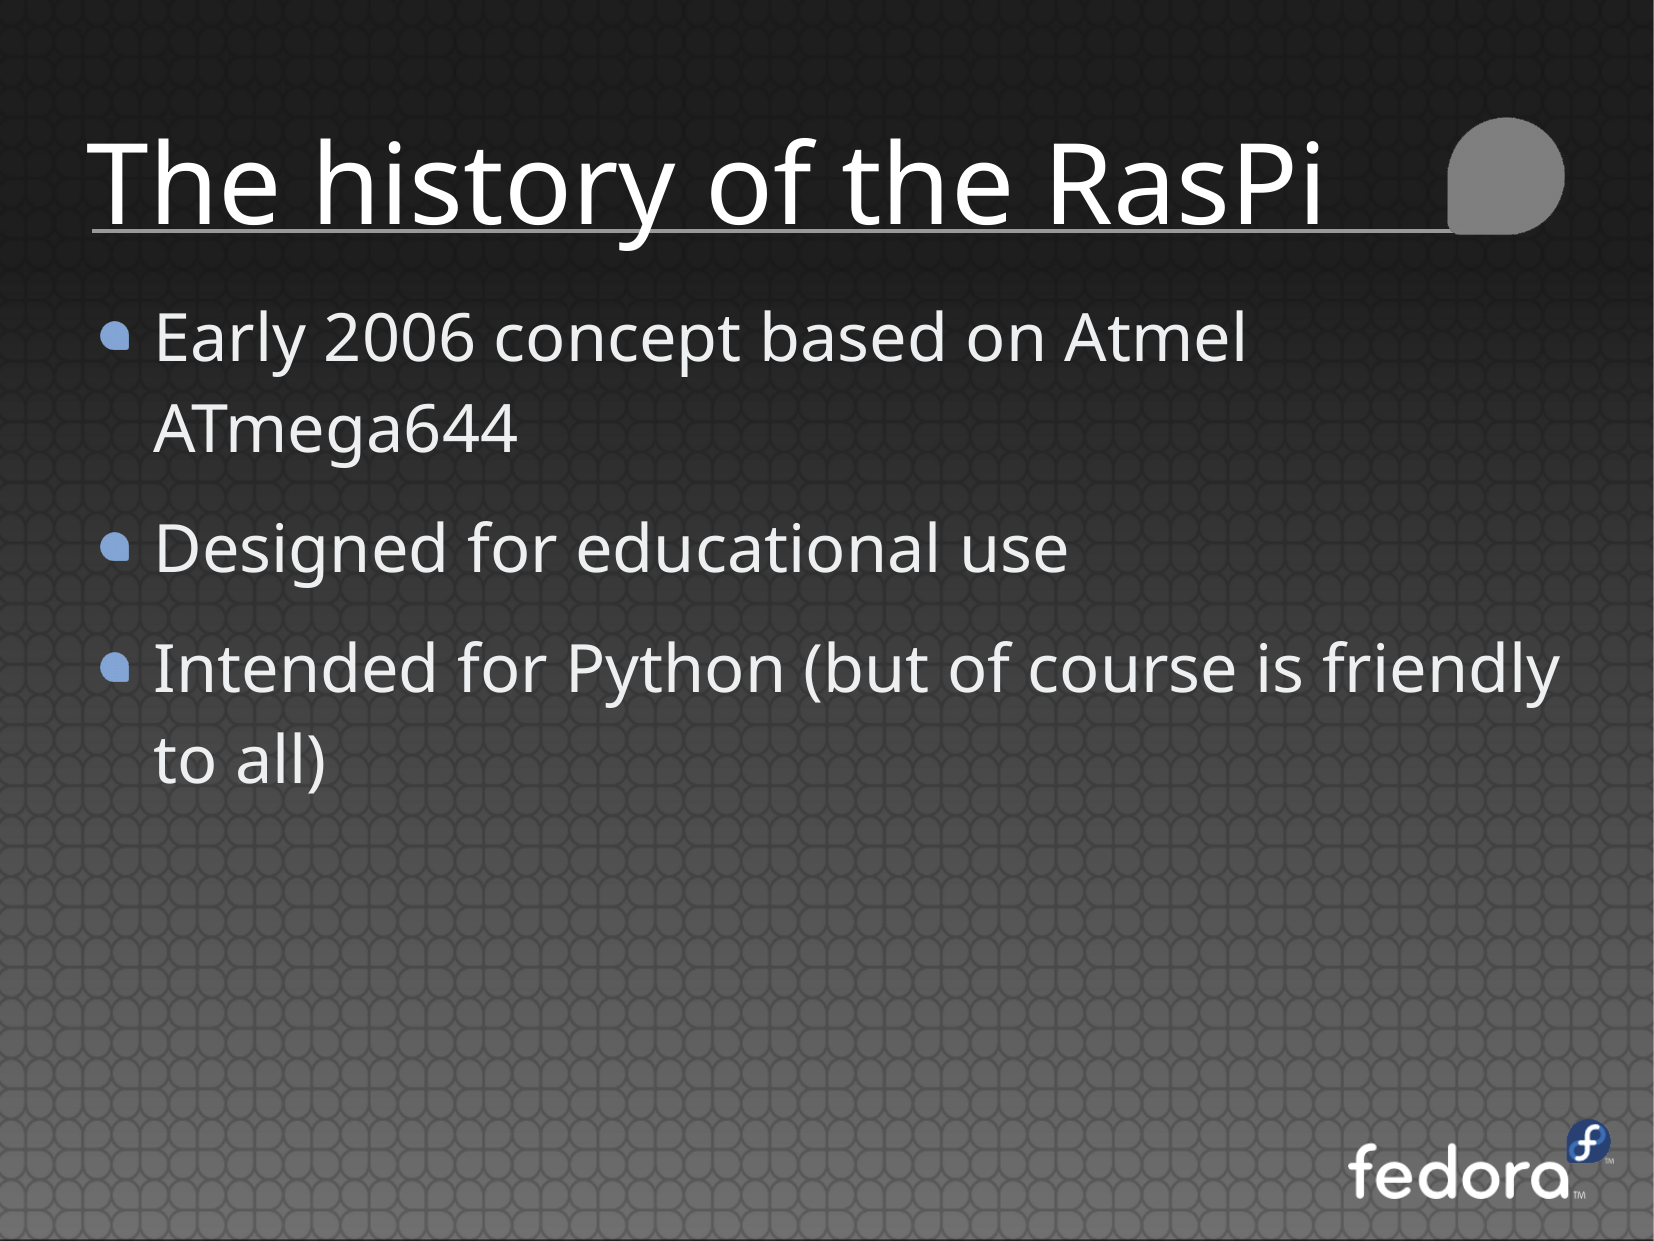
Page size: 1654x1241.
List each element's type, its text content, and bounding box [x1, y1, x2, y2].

list Early 2006 concept based on Atmel ATmega644 Designed for educational use Intended for Python (but of course is friendly to all) [82, 290, 1571, 1010]
picture [0, 0, 1654, 1241]
title The history of the RasPi [86, 112, 1576, 249]
